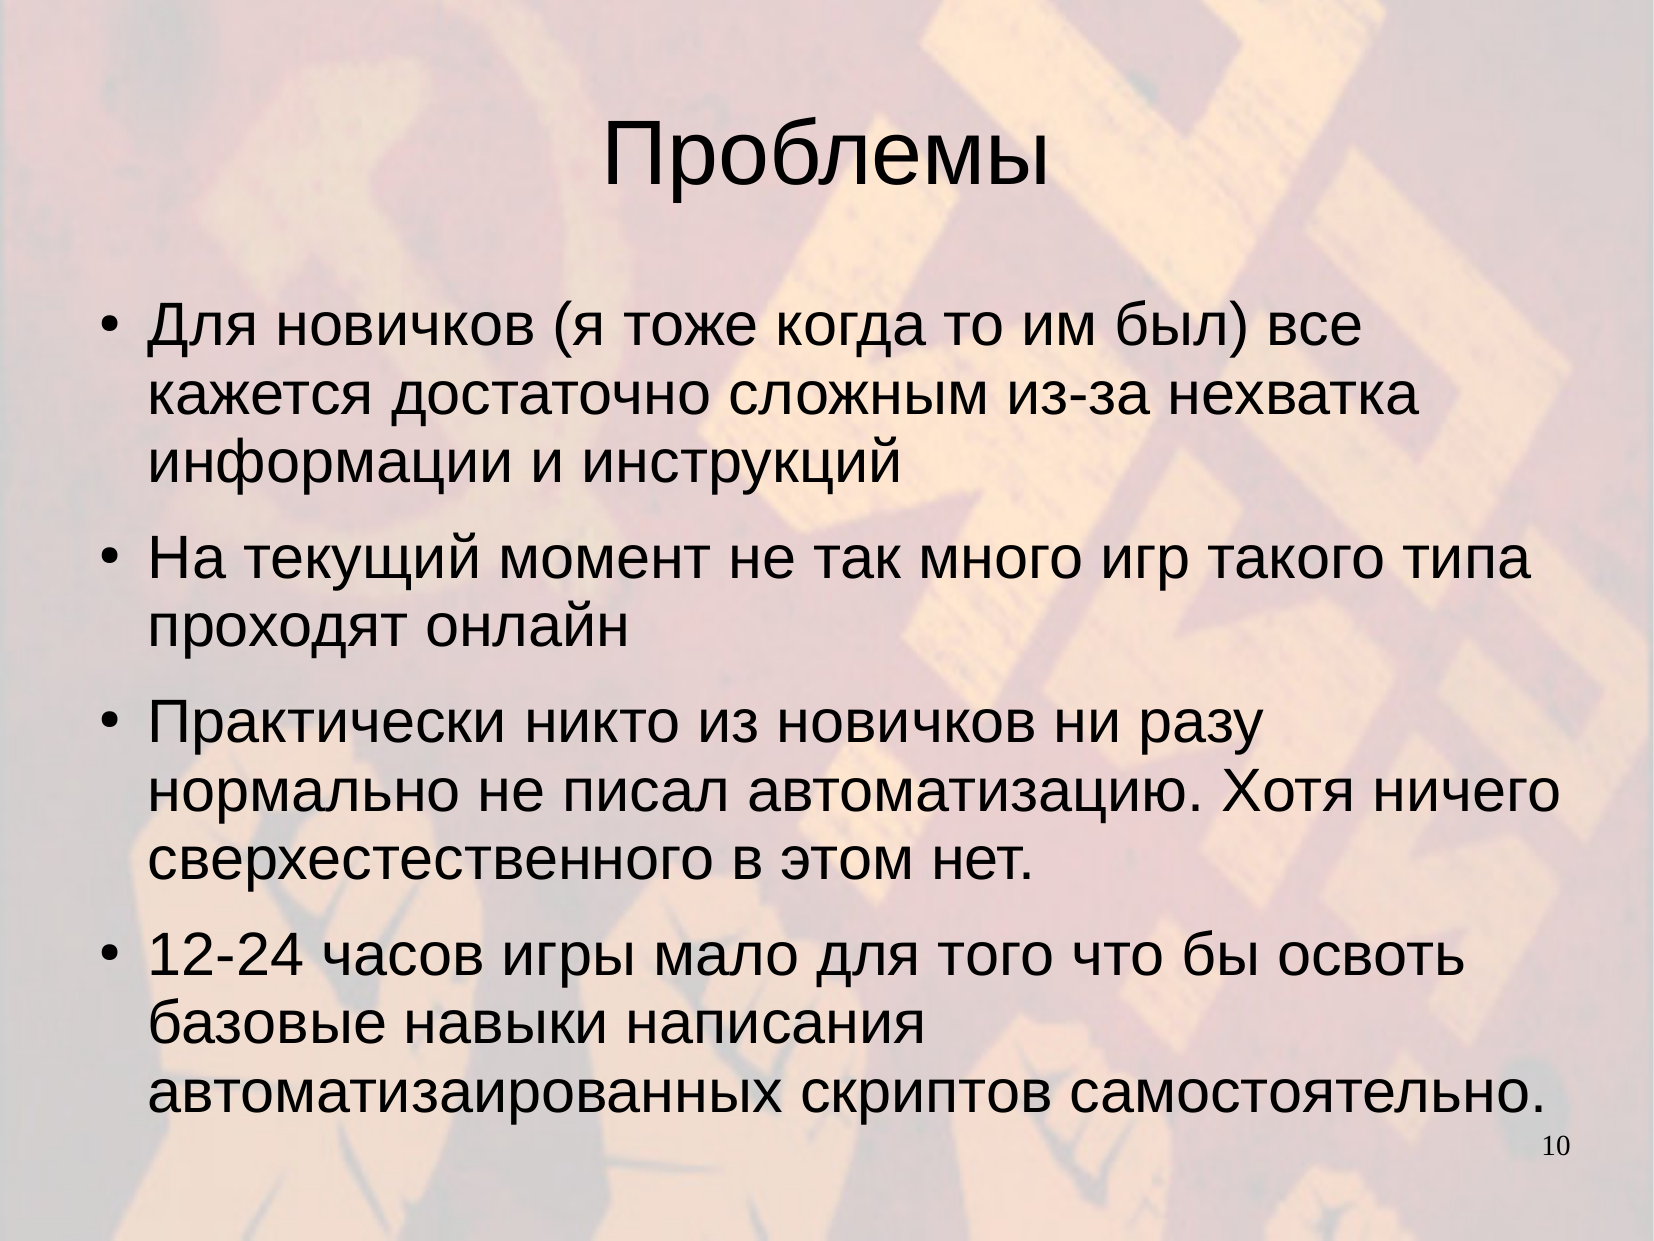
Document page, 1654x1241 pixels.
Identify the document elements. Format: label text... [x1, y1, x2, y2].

picture [0, 0, 1654, 1241]
list Для новичков (я тоже когда то им был) все кажется достаточно сложным из-за нехватка информации и инструкций На текущий момент не так много игр такого типа проходят онлайн Практически никто из новичков ни разу нормально не писал автоматизацию. Хотя ничего сверхестественного в этом нет. 12-24 часов игры мало для того что бы освоть базовые навыки написания автоматизаированных скриптов самостоятельно. [82, 290, 1571, 1141]
title Проблемы [82, 49, 1571, 257]
